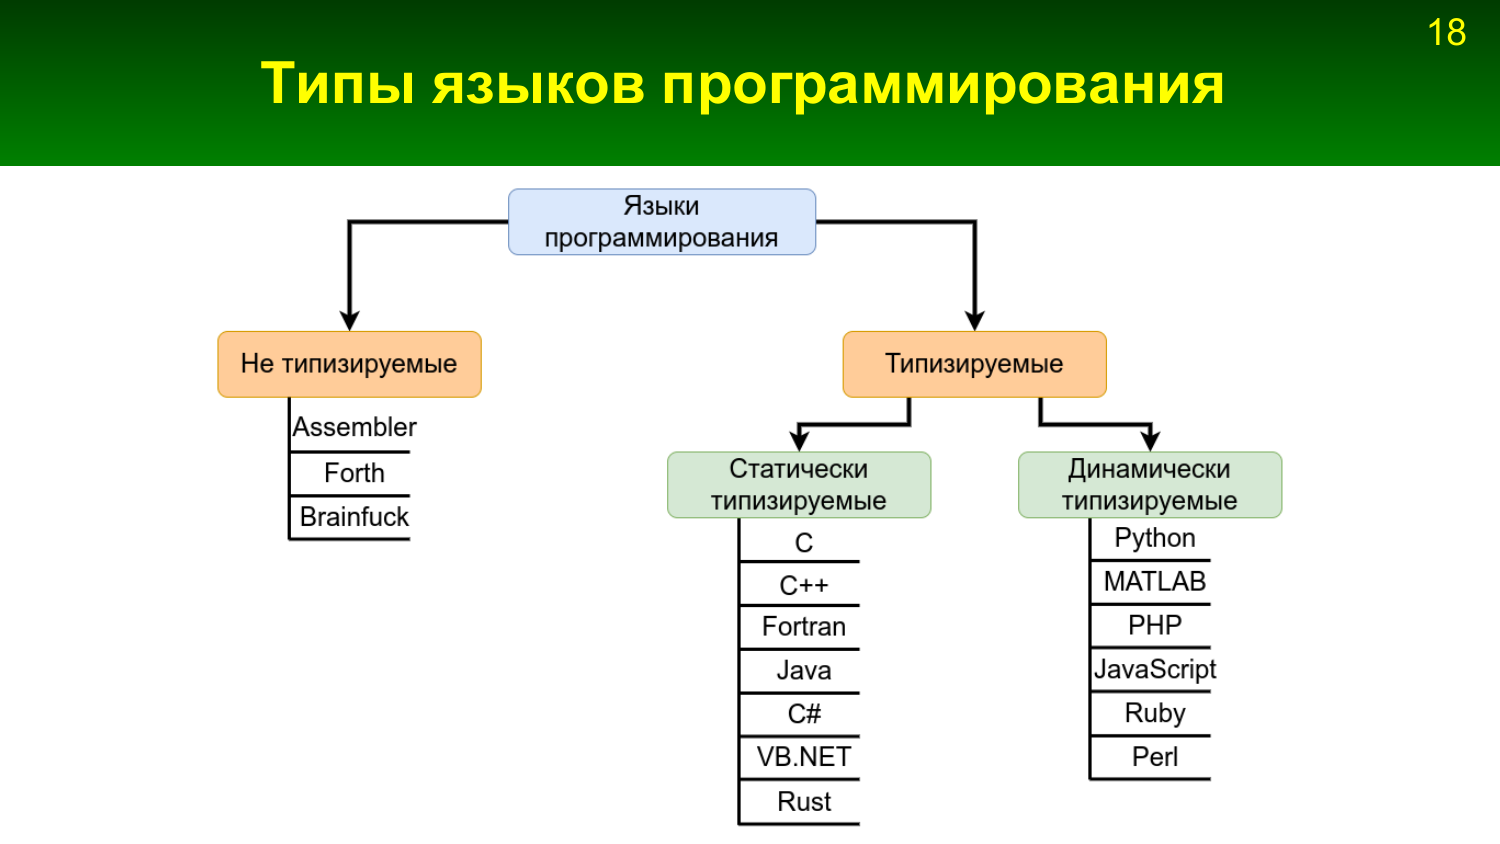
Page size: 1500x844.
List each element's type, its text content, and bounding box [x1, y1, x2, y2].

title Типы языков программирования [88, 12, 1389, 148]
picture [212, 183, 1288, 834]
